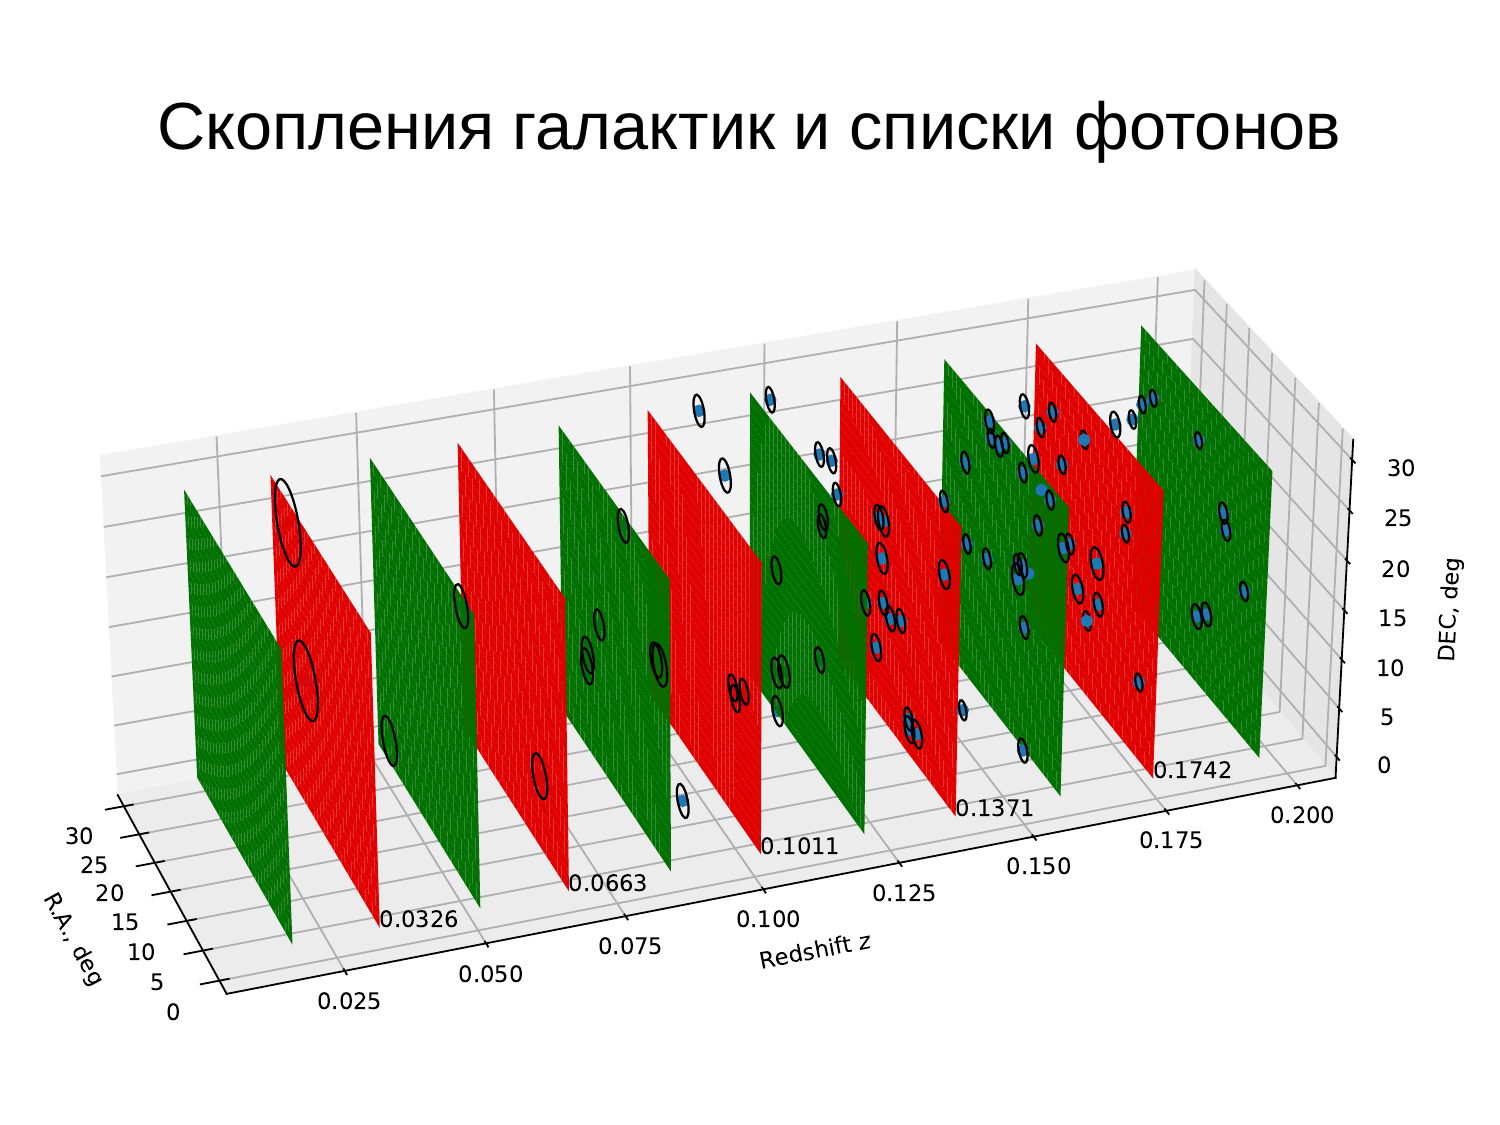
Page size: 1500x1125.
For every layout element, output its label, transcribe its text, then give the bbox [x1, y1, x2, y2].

title Скопления галактик и списки фотонов [75, 33, 1425, 221]
picture [0, 0, 1500, 1125]
